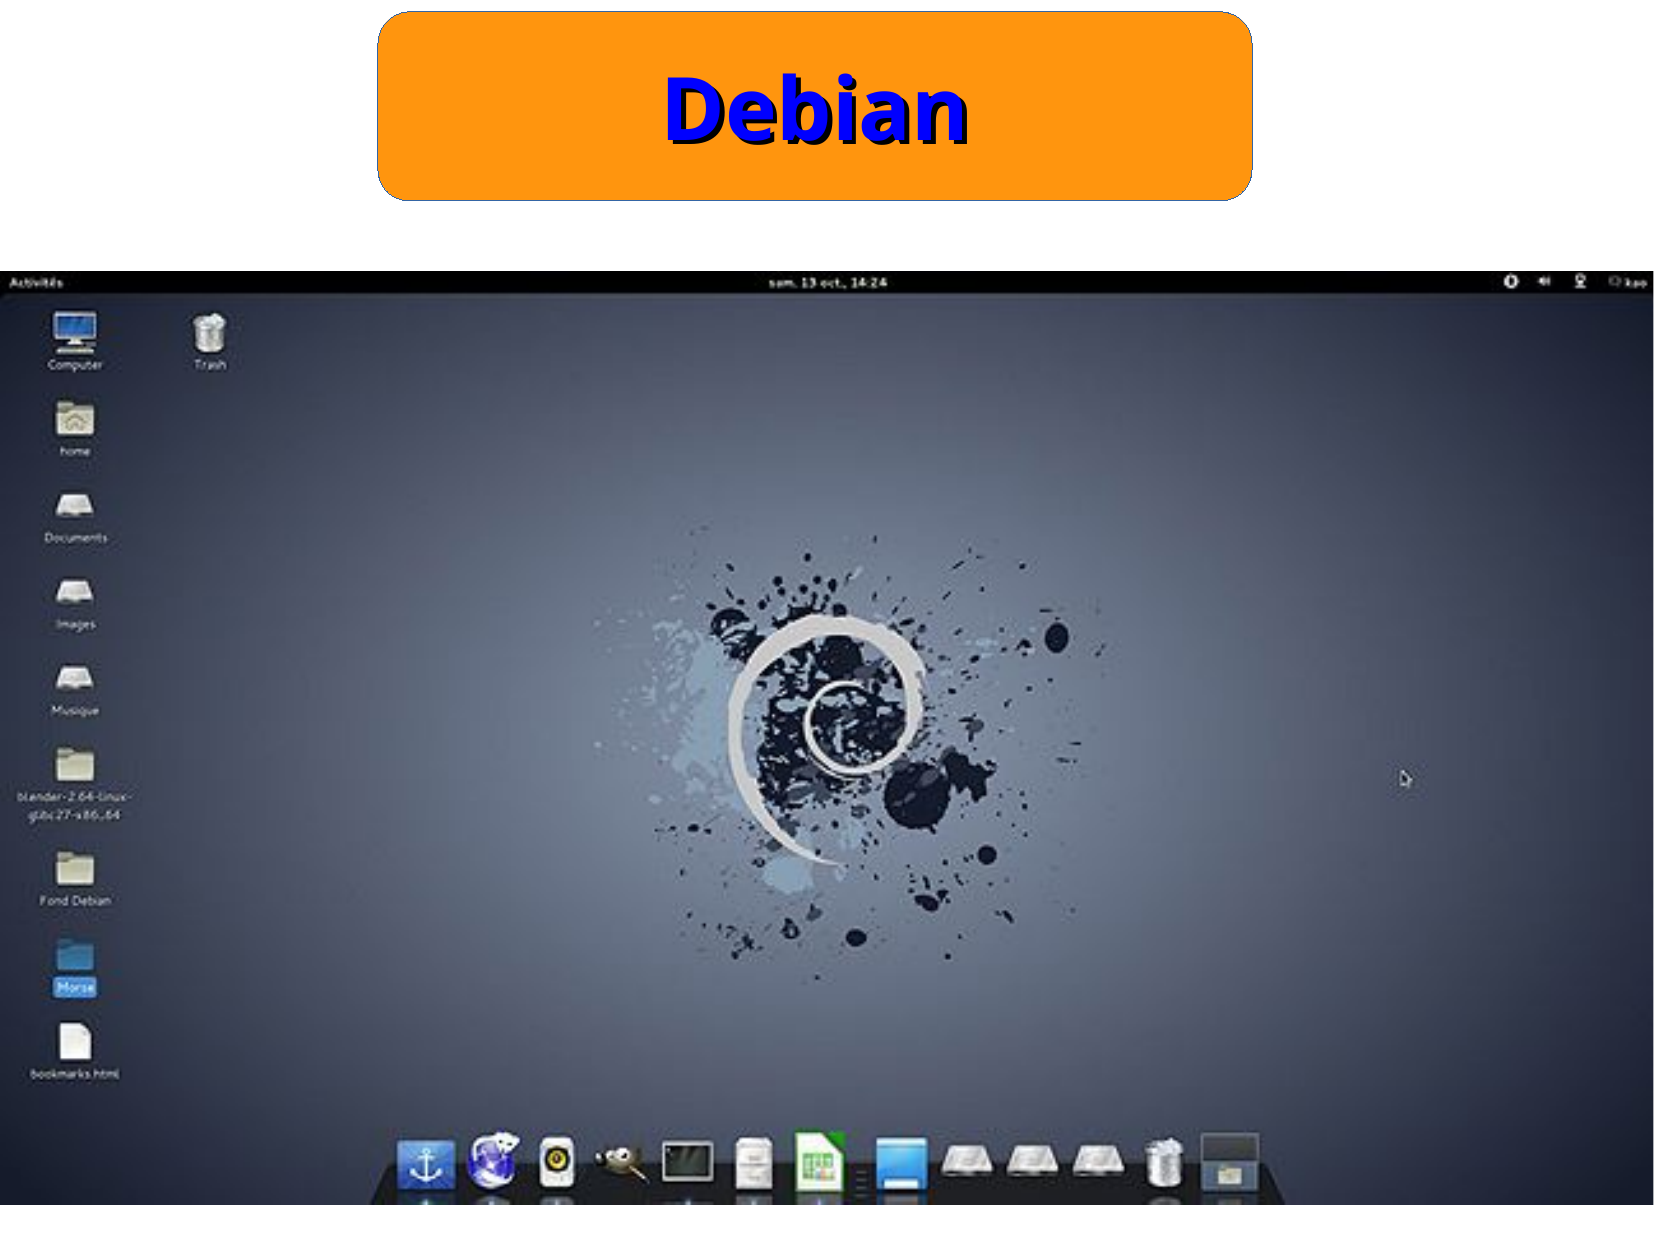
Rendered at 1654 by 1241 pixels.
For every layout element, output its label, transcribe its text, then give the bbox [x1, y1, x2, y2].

picture [0, 271, 1654, 1205]
text_box Debian [377, 11, 1253, 201]
